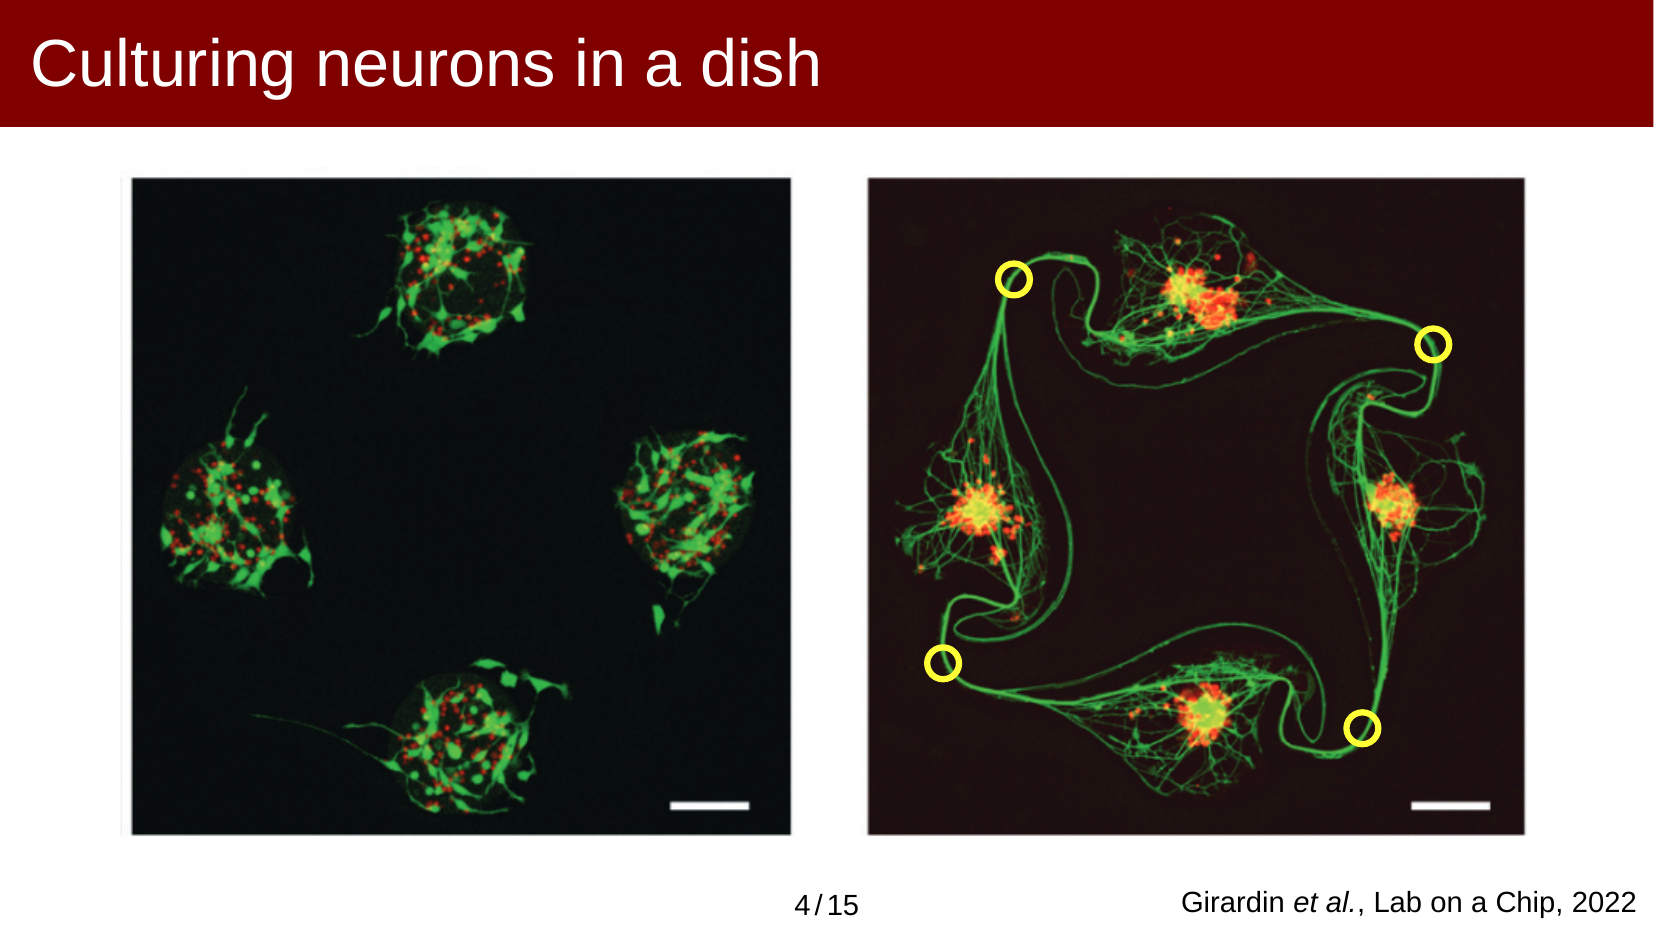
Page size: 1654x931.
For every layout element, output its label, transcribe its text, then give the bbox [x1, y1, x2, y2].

text_box Culturing neurons in a dish [15, 19, 1631, 109]
picture [120, 166, 802, 848]
picture [860, 174, 1535, 850]
text_box Girardin et al., Lab on a Chip, 2022 [1166, 878, 1653, 927]
text_box [0, 0, 1654, 127]
